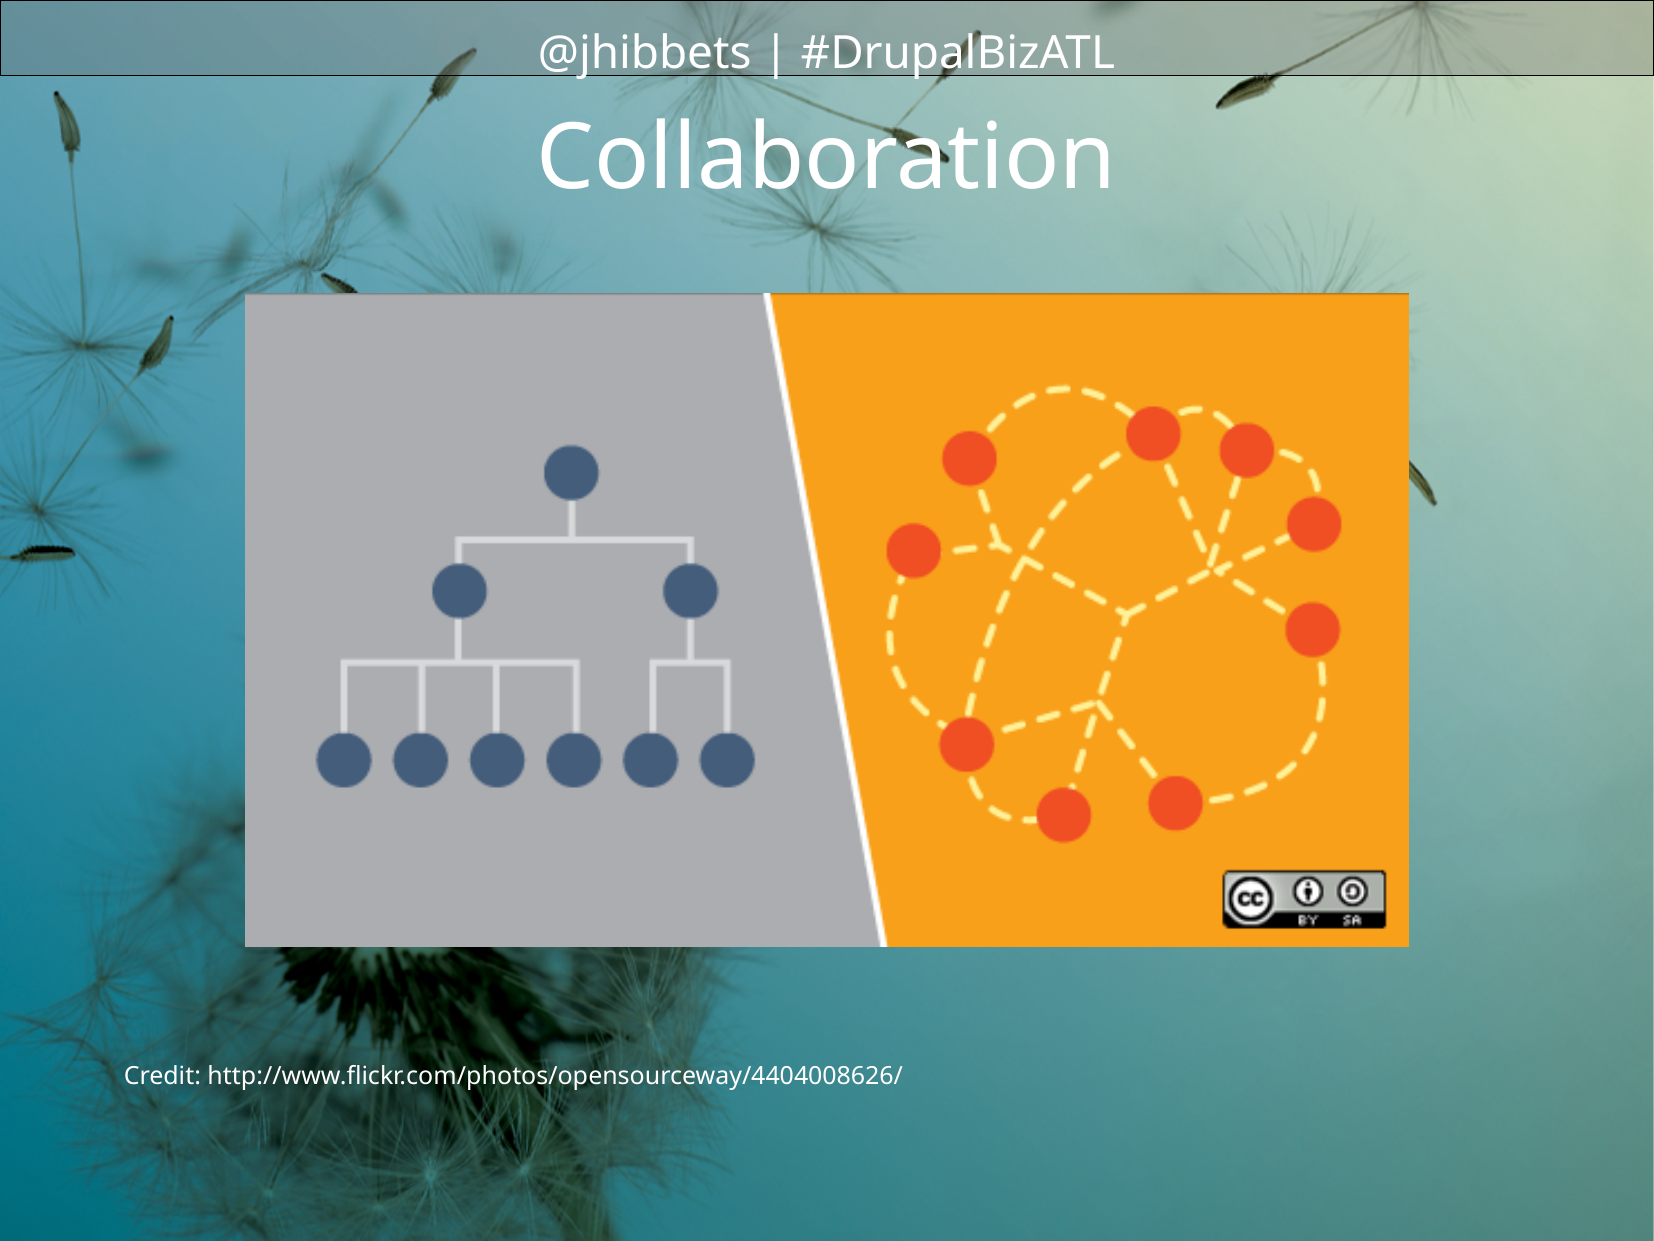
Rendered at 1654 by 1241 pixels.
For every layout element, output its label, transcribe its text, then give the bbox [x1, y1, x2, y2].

text_box Credit: http://www.flickr.com/photos/opensourceway/4404008626/ [109, 1050, 936, 1094]
picture [0, 76, 1654, 1241]
title Collaboration [82, 49, 1571, 257]
